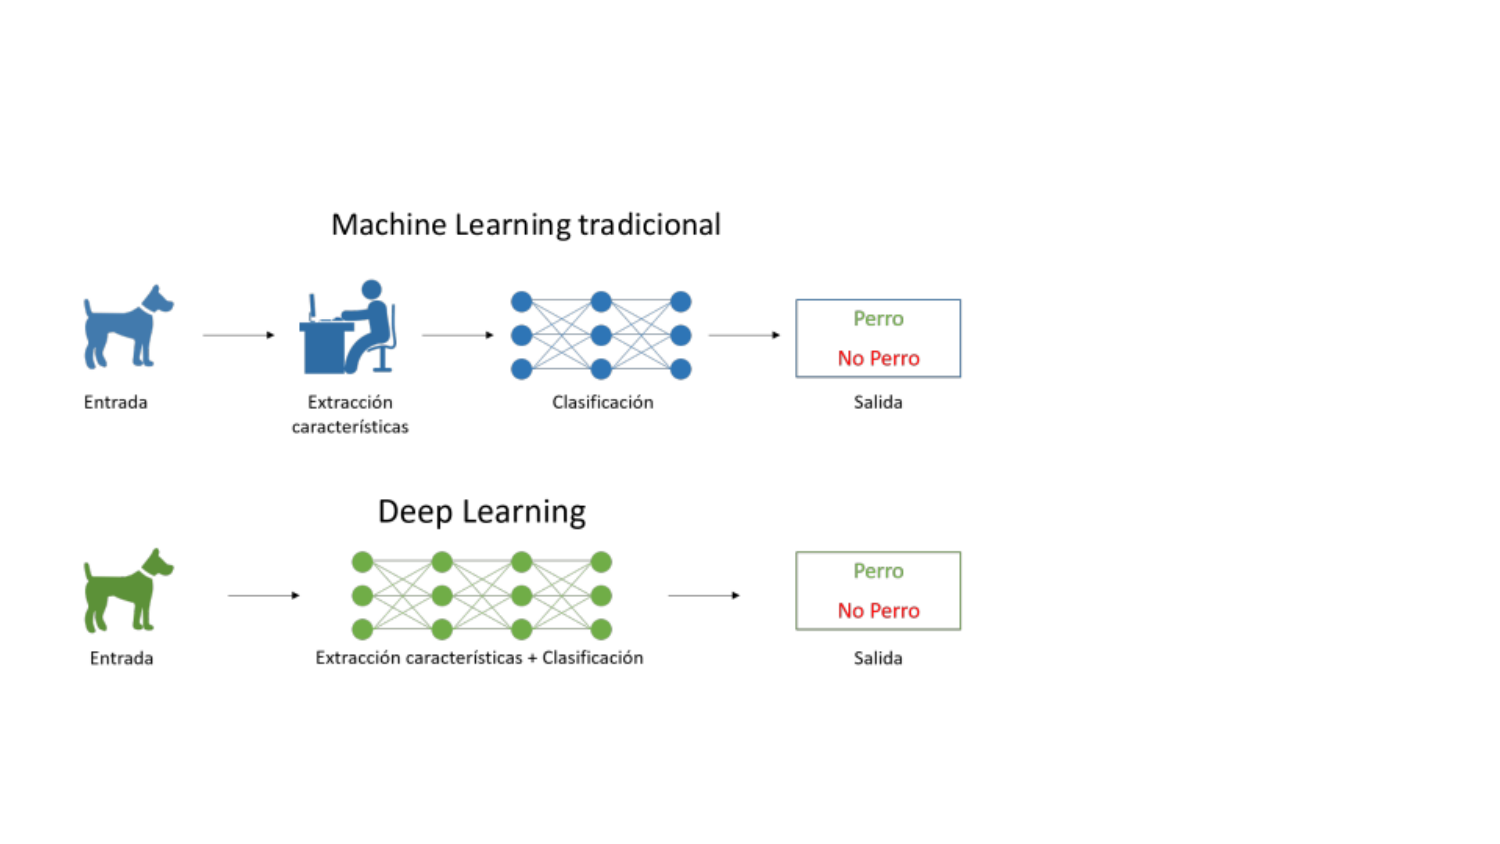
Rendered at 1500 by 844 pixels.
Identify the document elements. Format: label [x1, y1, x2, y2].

picture [51, 188, 988, 719]
